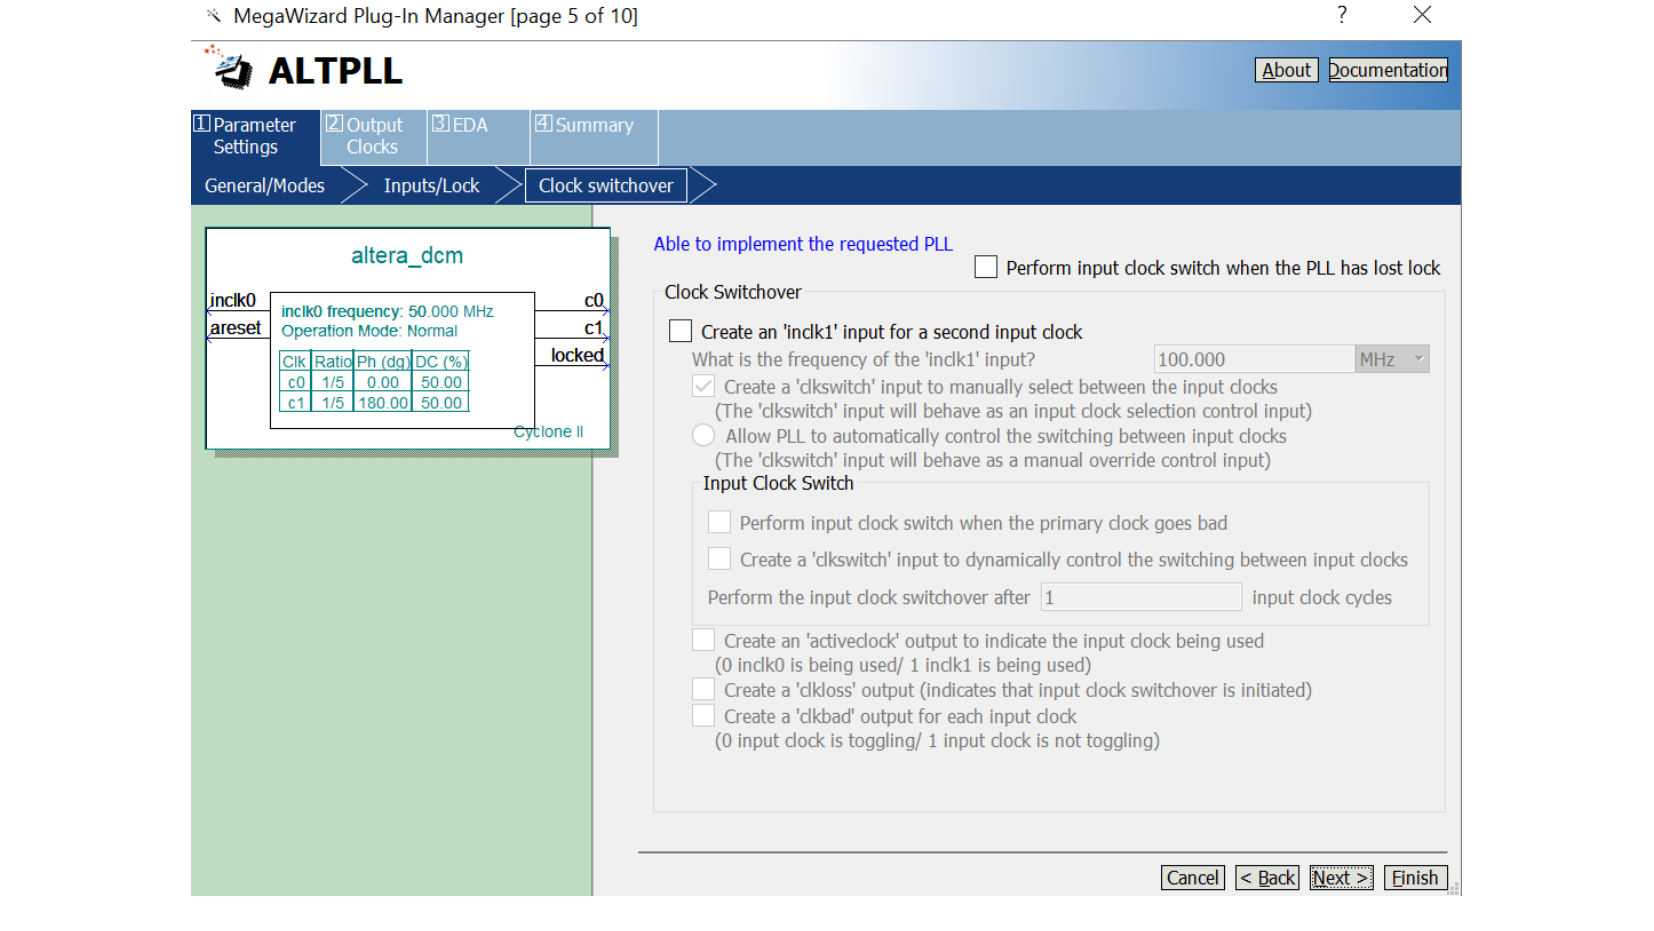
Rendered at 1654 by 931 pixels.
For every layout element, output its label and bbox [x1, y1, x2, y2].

picture [191, 0, 1462, 896]
